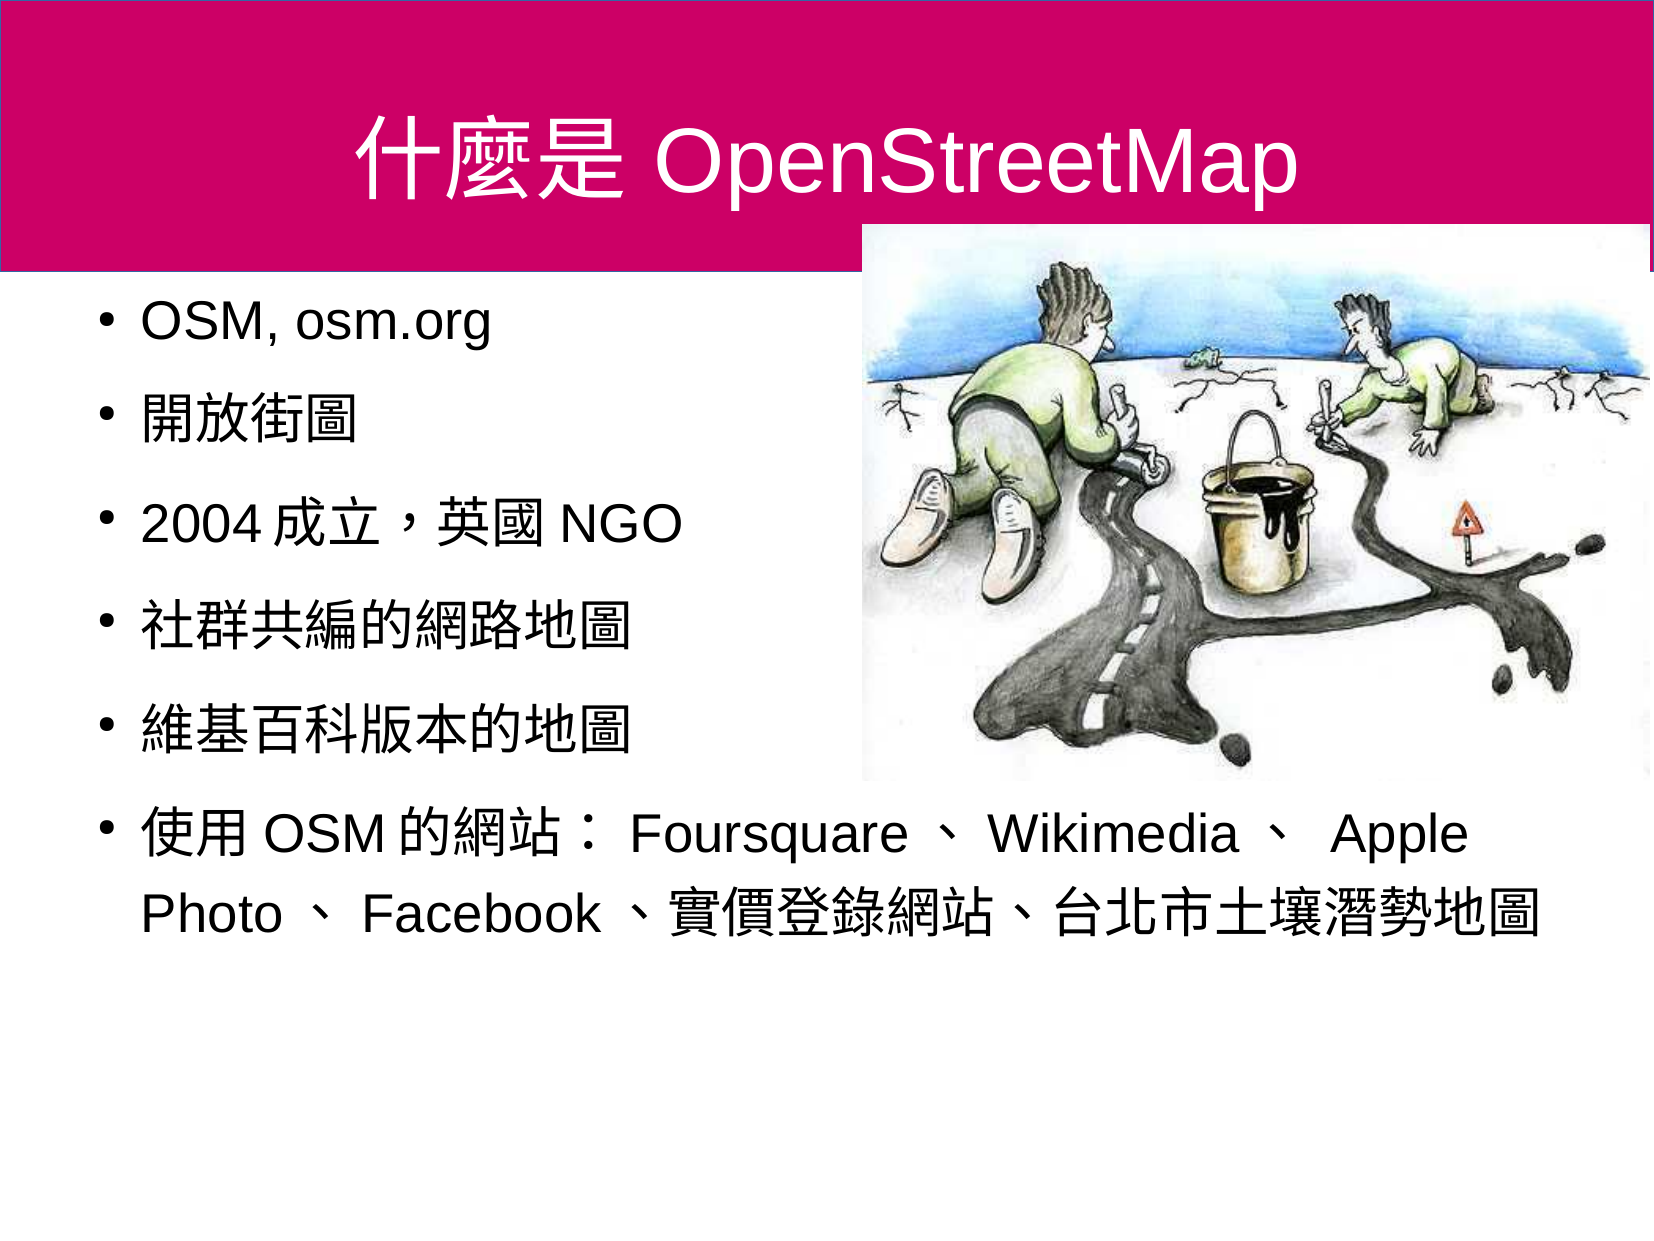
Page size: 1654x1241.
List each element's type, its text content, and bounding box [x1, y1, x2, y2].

title 什麼是OpenStreetMap [82, 49, 1571, 257]
picture [862, 224, 1650, 781]
list OSM, osm.org 開放街圖 2004成立，英國NGO 社群共編的網路地圖 維基百科版本的地圖 使用OSM的網站：Foursquare、Wikimedia、 Apple Photo、Facebook、實價登錄網站、台北市土壤潛勢地圖 [82, 290, 1571, 1010]
